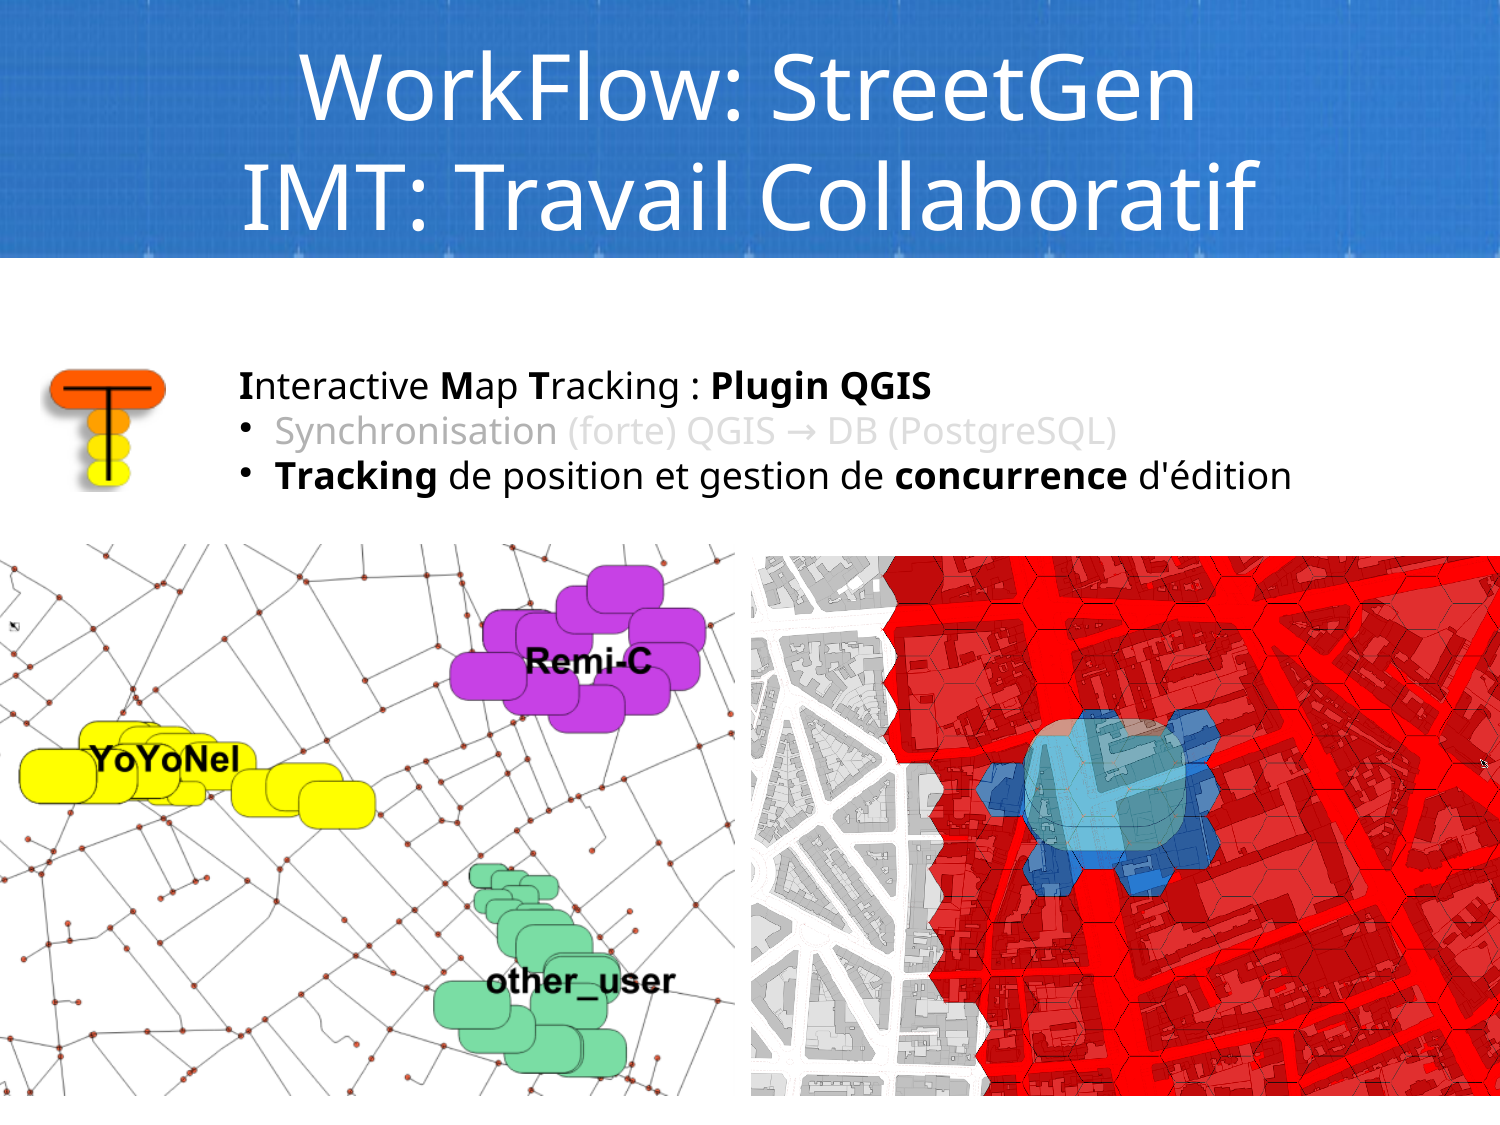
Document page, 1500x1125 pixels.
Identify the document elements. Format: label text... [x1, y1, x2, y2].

picture [0, 0, 1500, 258]
picture [0, 544, 735, 1096]
picture [40, 366, 166, 492]
title WorkFlow: StreetGen IMT: Travail Collaboratif [35, 45, 1465, 233]
picture [751, 556, 1500, 1096]
text_box Interactive Map Tracking : Plugin QGIS Synchronisation (forte) QGIS → DB (PostgreSQL) Tracking de position et gestion de concurrence d'édition [224, 354, 1453, 505]
